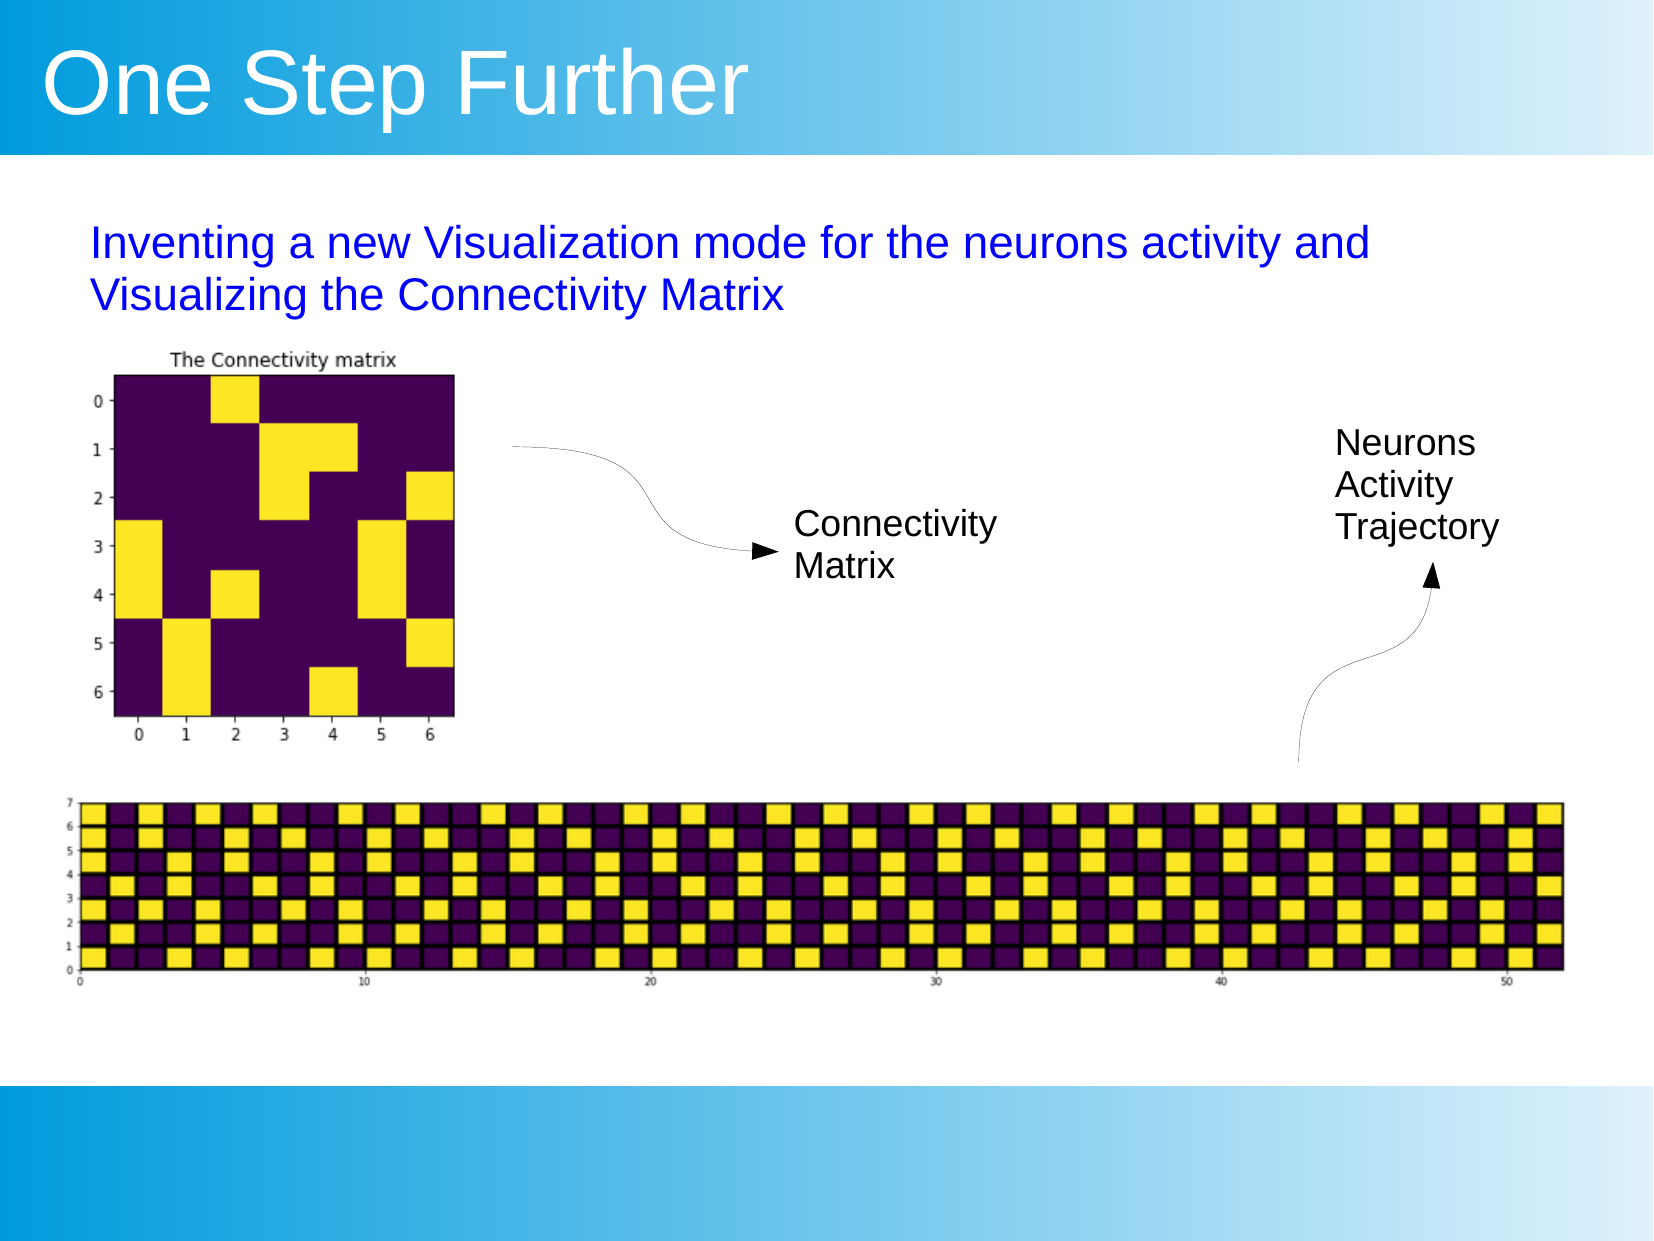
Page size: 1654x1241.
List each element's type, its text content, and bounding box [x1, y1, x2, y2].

text_box Inventing a new Visualization mode for the neurons activity and Visualizing the Connectivity Matrix [75, 210, 1546, 379]
text_box Connectivity Matrix [778, 495, 1081, 594]
picture [51, 779, 1591, 998]
title One Step Further [41, 30, 1531, 136]
picture [75, 339, 480, 758]
text_box Neurons Activity Trajectory [1320, 414, 1576, 556]
